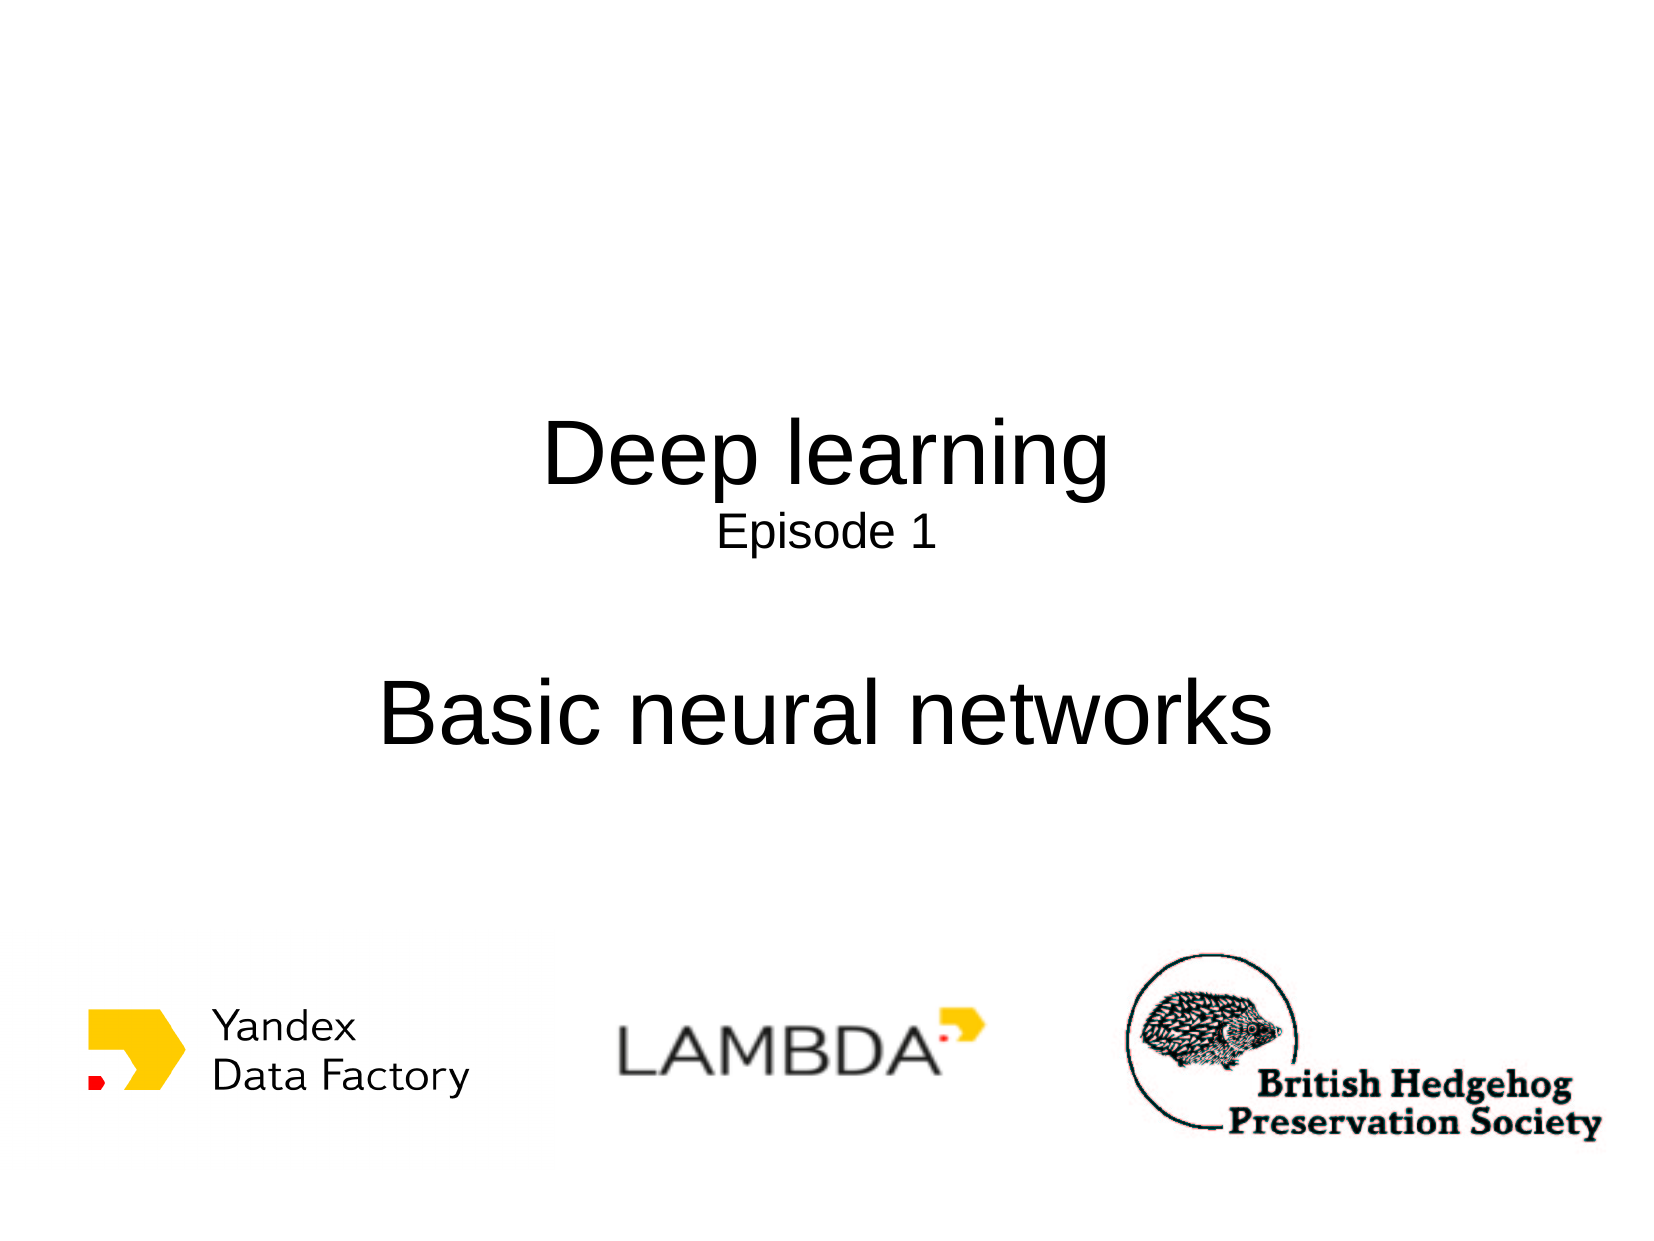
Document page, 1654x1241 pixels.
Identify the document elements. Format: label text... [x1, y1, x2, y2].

picture [584, 872, 1005, 1212]
title Deep learning Episode 1 Basic neural networks [82, 400, 1571, 766]
picture [0, 929, 555, 1170]
picture [1049, 869, 1654, 1241]
